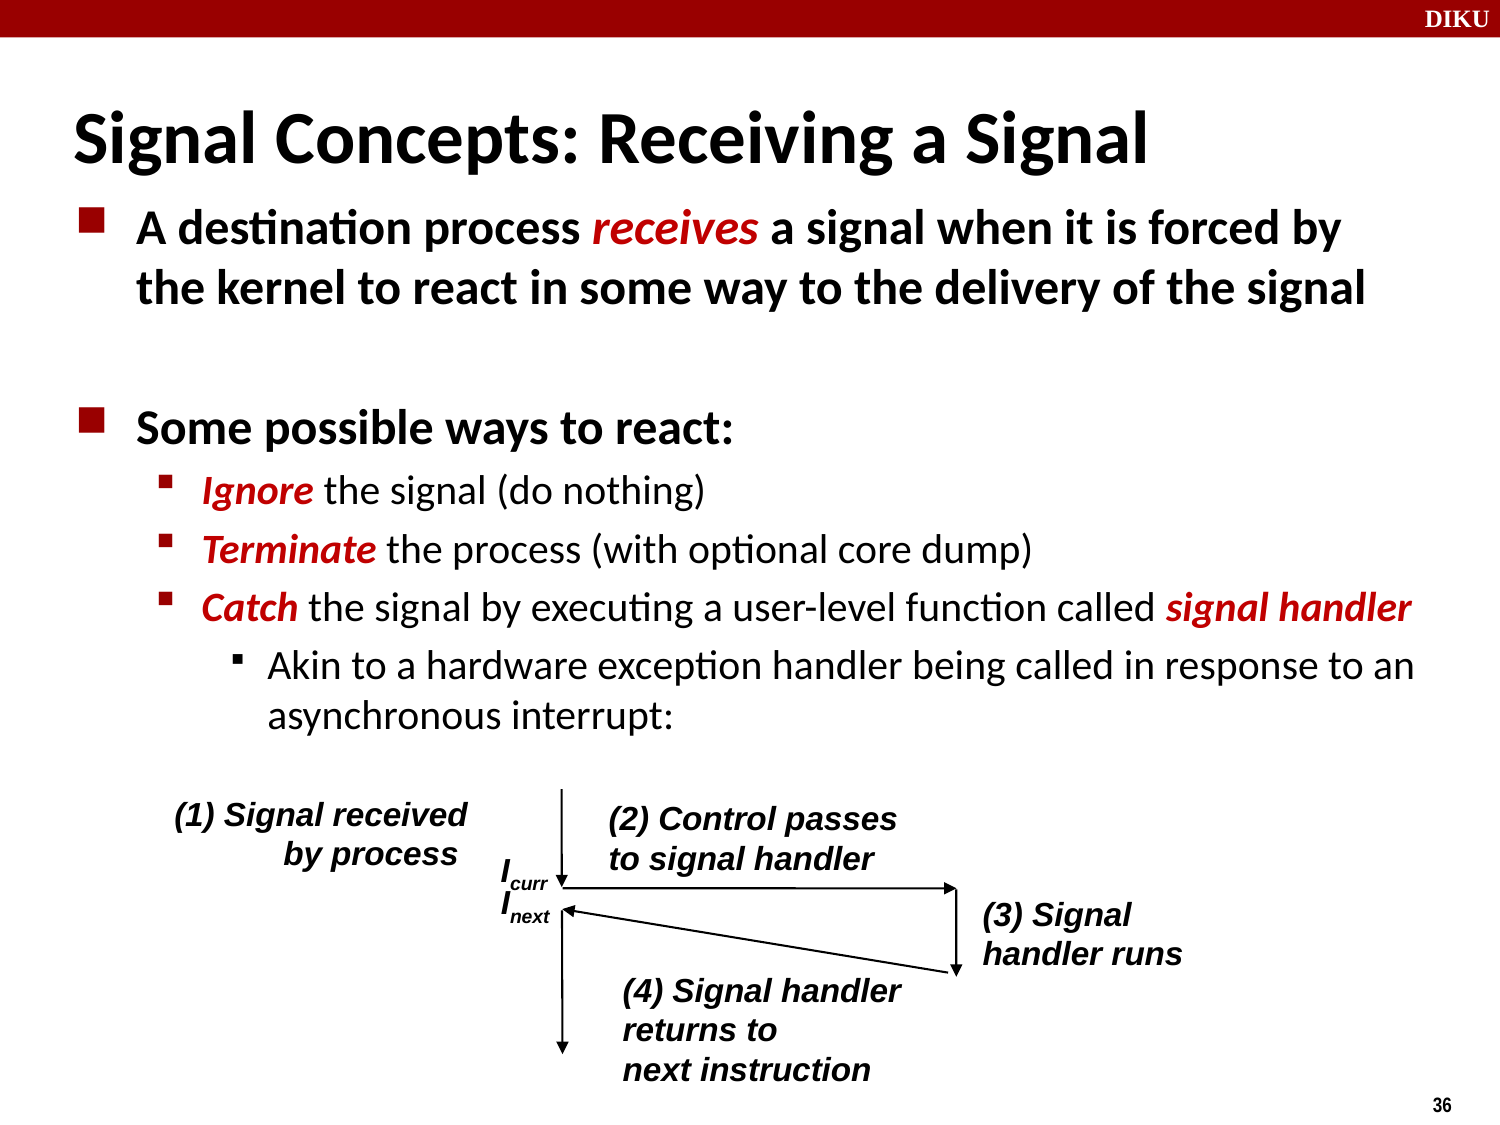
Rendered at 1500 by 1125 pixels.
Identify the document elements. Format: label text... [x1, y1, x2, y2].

text_box Icurr [485, 841, 562, 902]
text_box (4) Signal handler returns to next instruction [607, 961, 917, 1096]
text_box A destination process receives a signal when it is forced by the kernel to react in some way to the delivery of the signal Some possible ways to react: Ignore the signal (do nothing) Terminate the process (with optional core dump) Catch the signal by executing a user-level function called signal handler Akin to a hardware exception handler being called in response to an asynchronous interrupt: [65, 187, 1438, 1003]
text_box (1) Signal received by process [158, 785, 483, 880]
text_box Signal Concepts: Receiving a Signal [58, 71, 1304, 197]
text_box Inext [486, 874, 565, 935]
text_box A destination process receives a signal when it is forced by the kernel to react in some way to the delivery of the signal Some possible ways to react: Ignore the signal (do nothing) Terminate the process (with optional core dump) Catch the signal by executing a user-level function called signal handler Akin to a hardware exception handler being called in response to an asynchronous interrupt: [564, 912, 864, 1003]
text_box (2) Control passes to signal handler [593, 789, 923, 884]
text_box (3) Signal handler runs [967, 885, 1213, 980]
